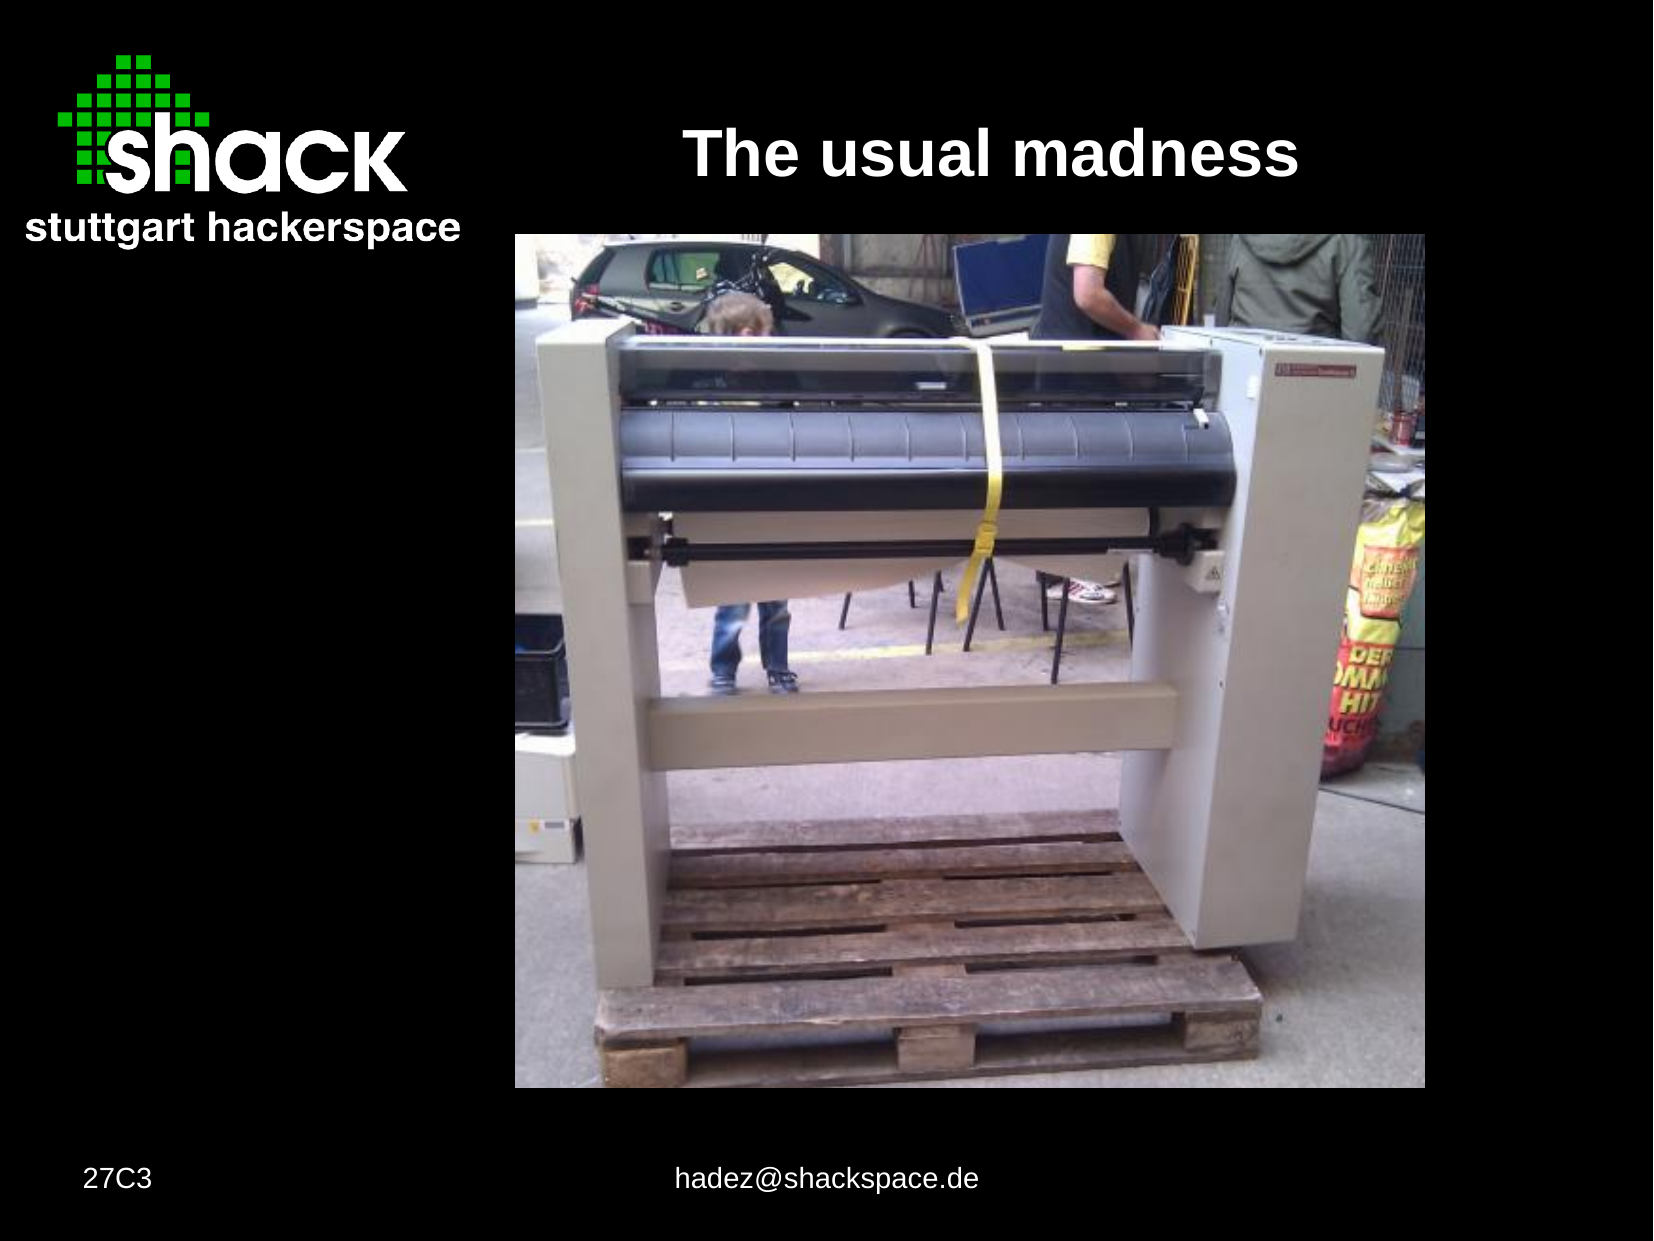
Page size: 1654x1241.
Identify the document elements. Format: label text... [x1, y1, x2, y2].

picture [8, 47, 477, 257]
title The usual madness [412, 49, 1571, 257]
picture [515, 234, 1425, 1088]
